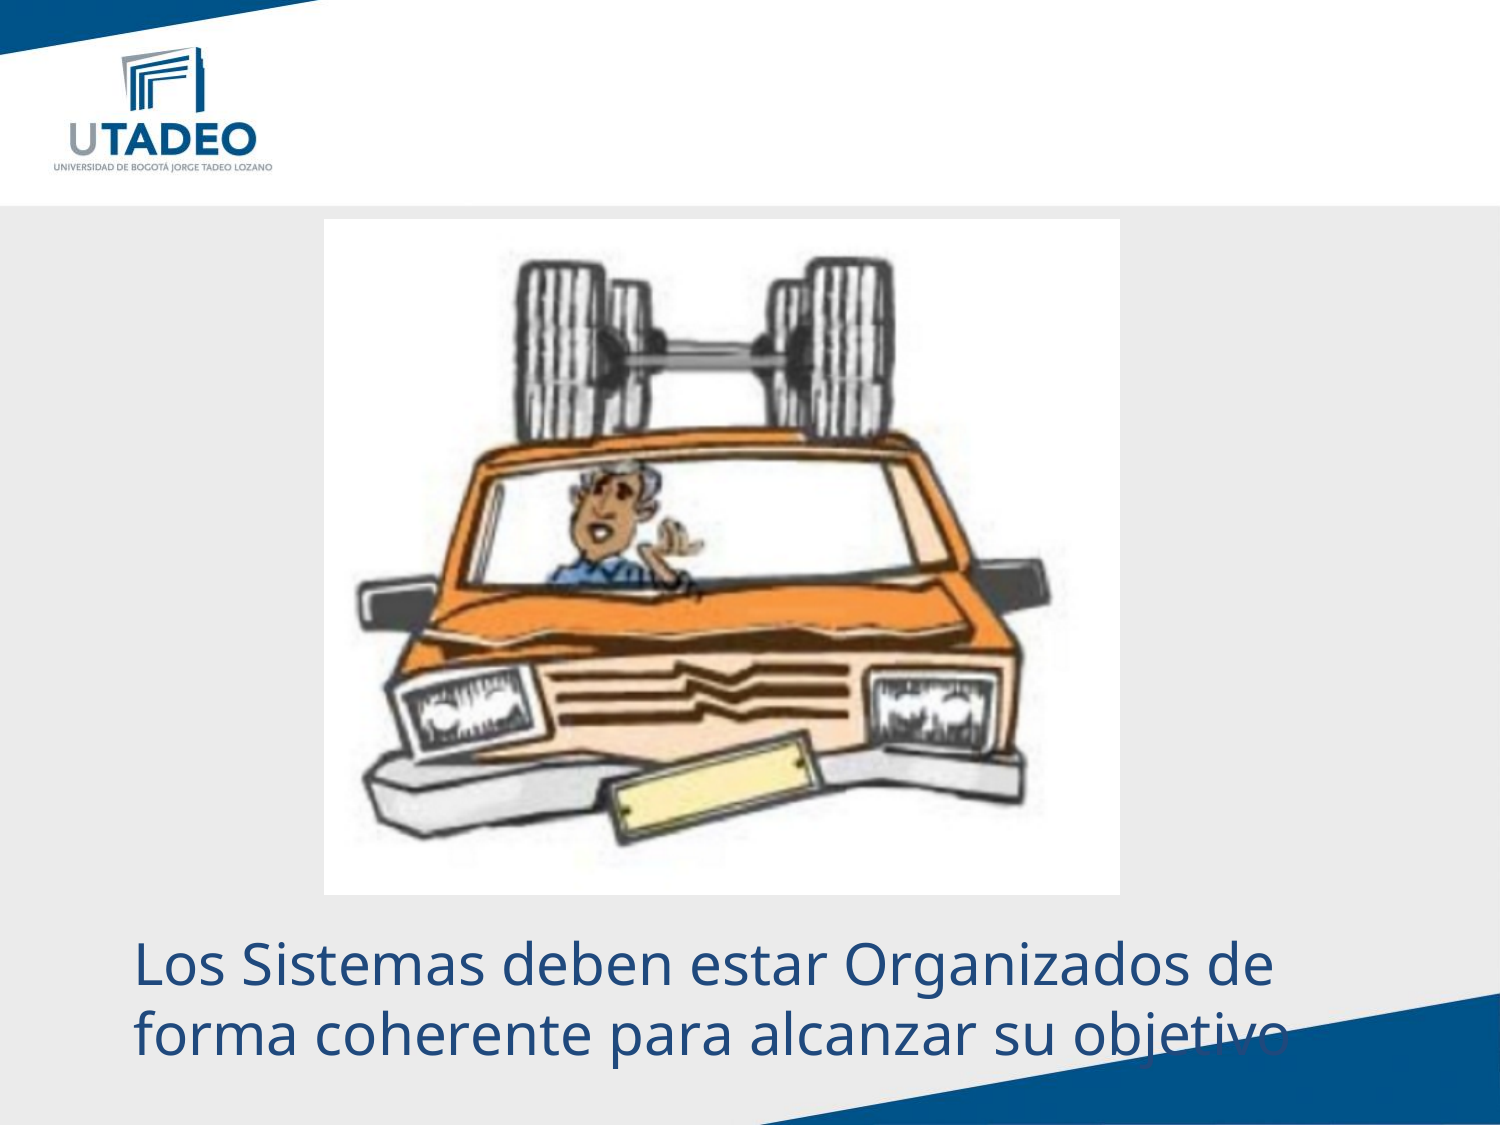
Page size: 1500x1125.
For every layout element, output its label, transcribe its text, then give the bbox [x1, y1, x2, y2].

picture [324, 220, 1120, 896]
text_box Los Sistemas deben estar Organizados de forma coherente para alcanzar su objetivo [118, 919, 1401, 1056]
